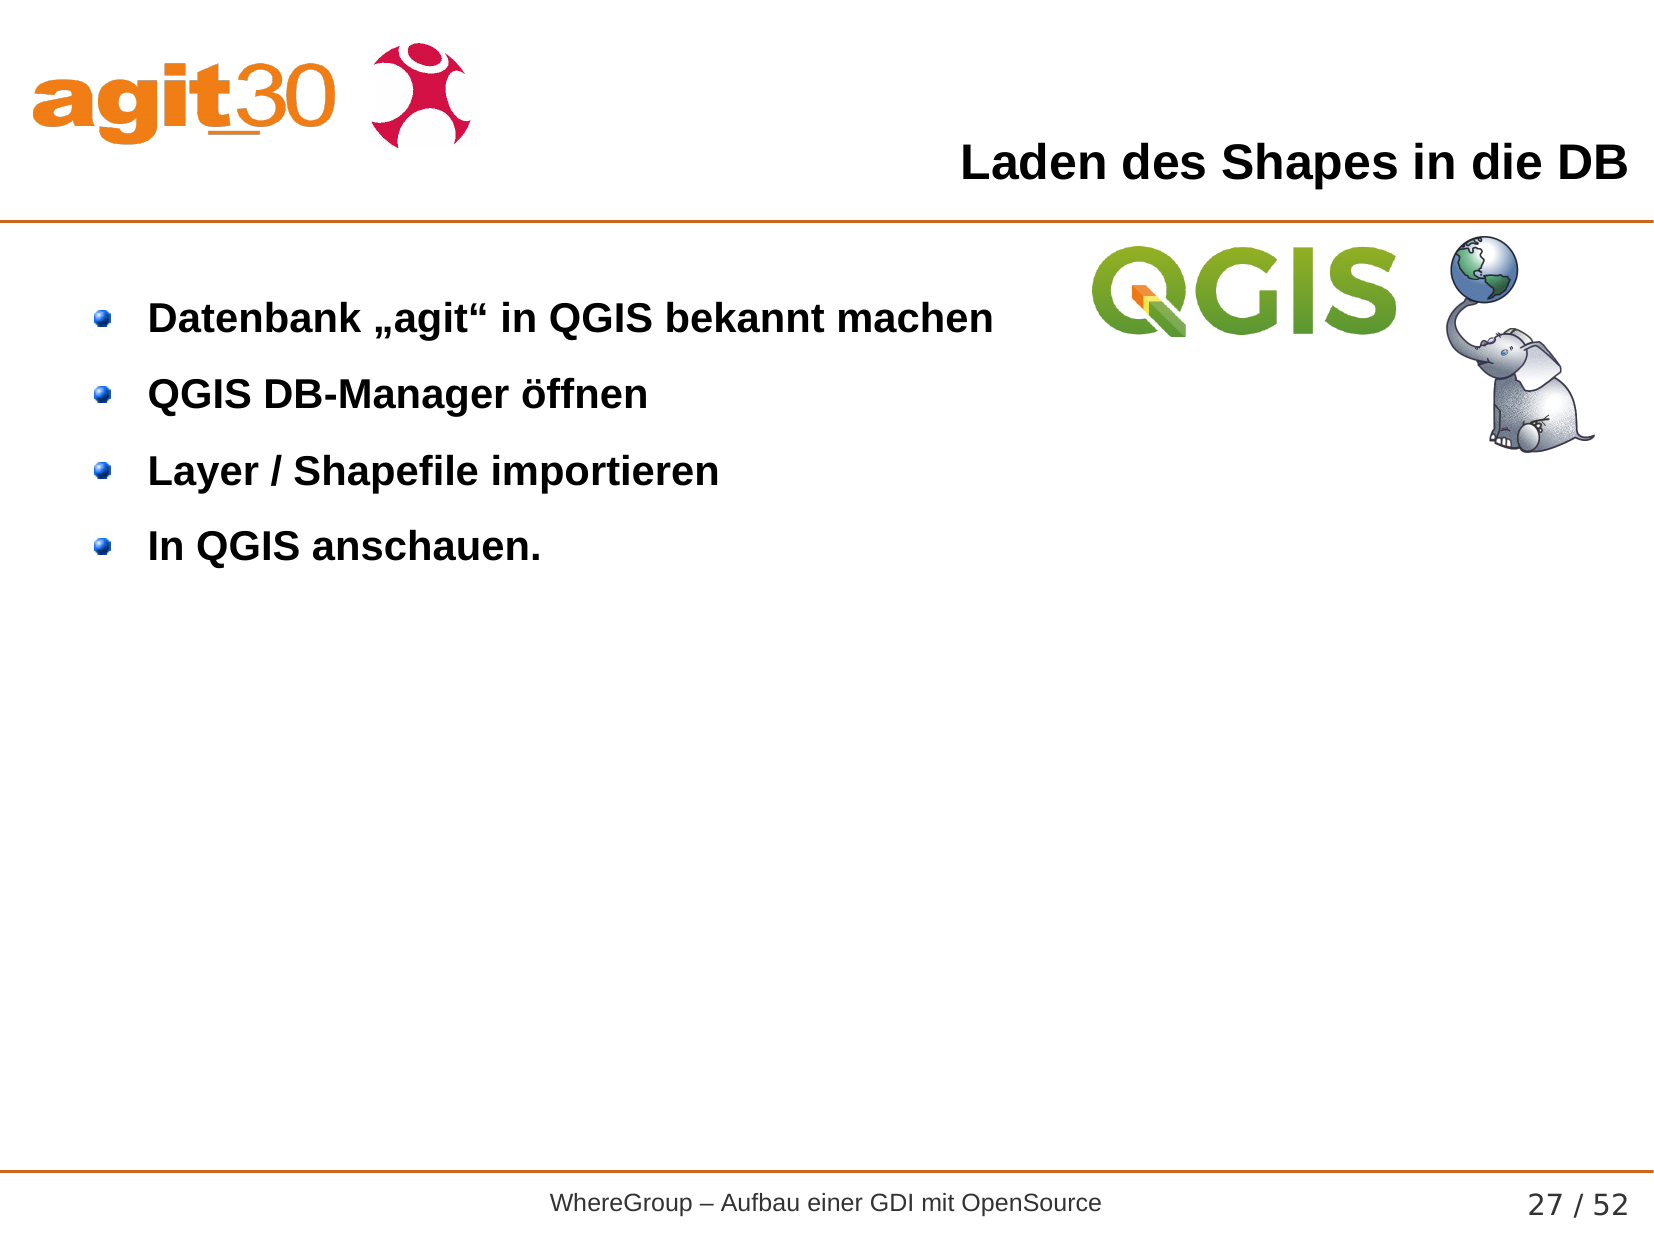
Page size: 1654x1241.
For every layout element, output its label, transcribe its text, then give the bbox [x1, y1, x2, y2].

picture [29, 58, 340, 148]
picture [1446, 236, 1595, 453]
list Datenbank „agit“ in QGIS bekannt machen QGIS DB-Manager öffnen Layer / Shapefile importieren In QGIS anschauen. [76, 295, 1565, 1138]
picture [1092, 246, 1396, 337]
title Laden des Shapes in die DB [242, 118, 1630, 207]
